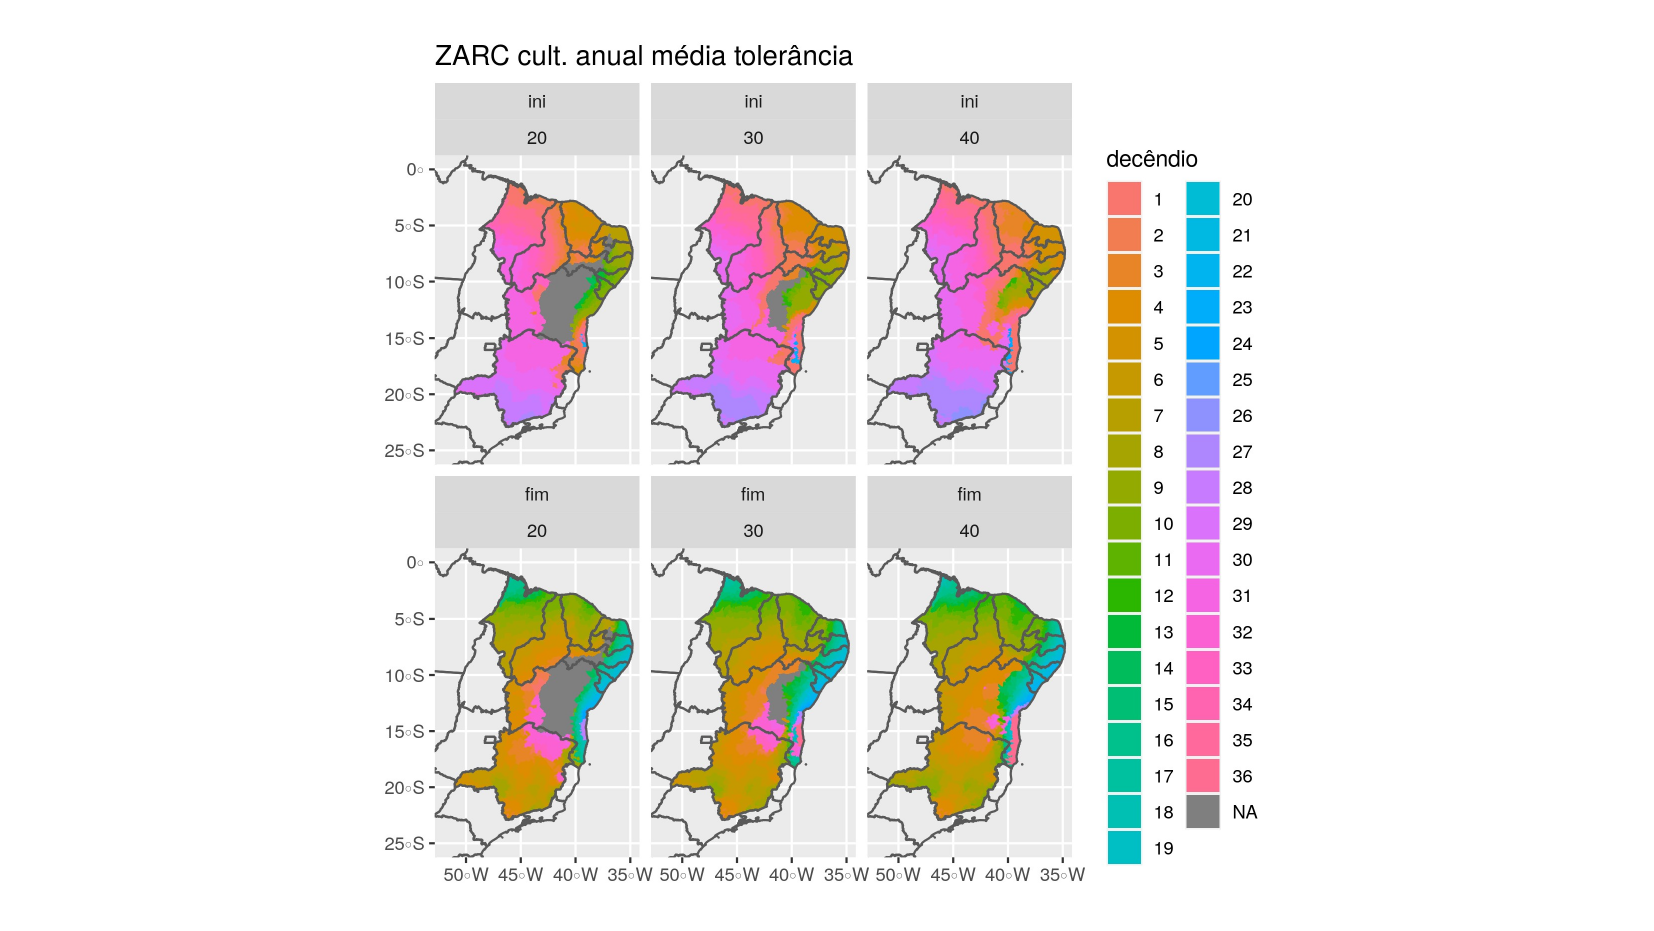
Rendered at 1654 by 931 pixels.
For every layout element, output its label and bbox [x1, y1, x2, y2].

picture [85, 33, 1568, 897]
